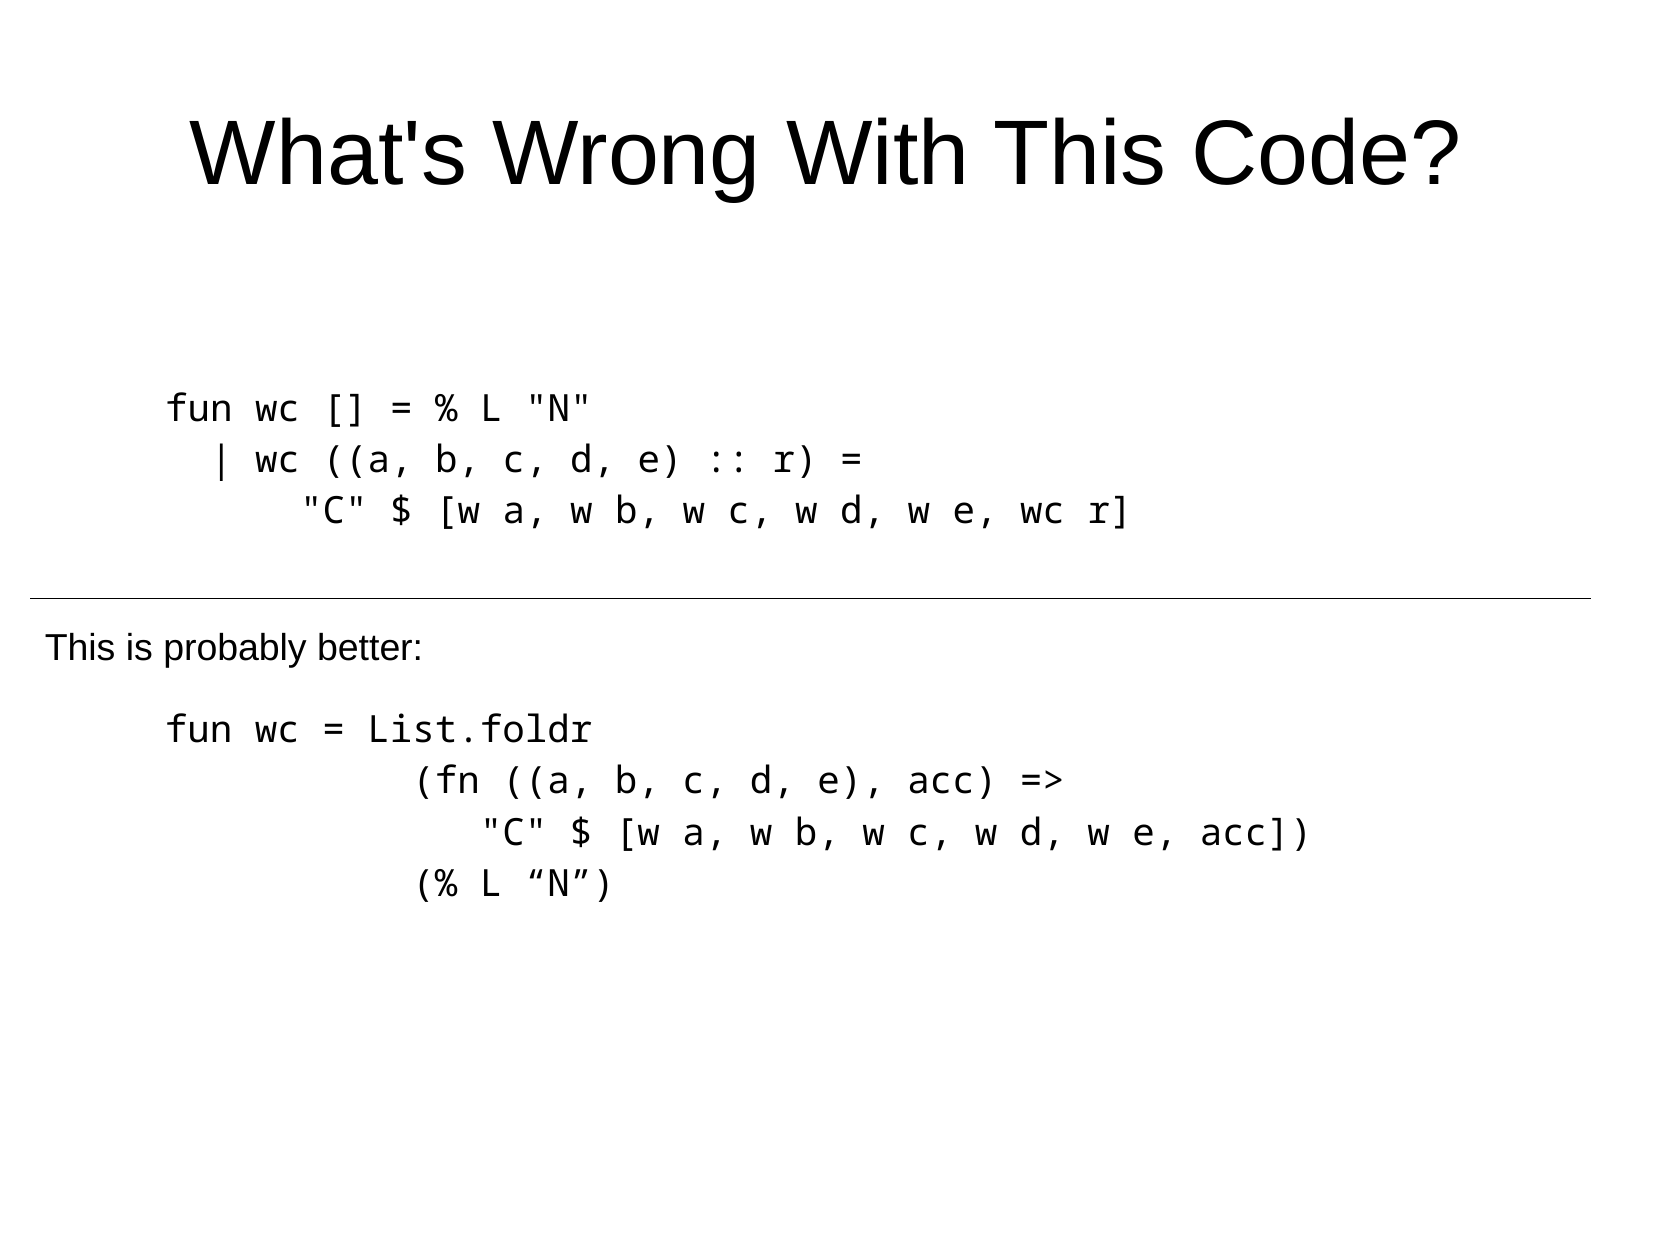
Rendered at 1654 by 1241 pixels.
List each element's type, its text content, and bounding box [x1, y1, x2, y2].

text_box fun wc = List.foldr (fn ((a, b, c, d, e), acc) => "C" $ [w a, w b, w c, w d, w e, acc]) (% L “N”) [150, 695, 1328, 885]
text_box This is probably better: [30, 619, 439, 676]
title What's Wrong With This Code? [82, 49, 1571, 257]
text_box fun wc [] = % L "N" | wc ((a, b, c, d, e) :: r) = "C" $ [w a, w b, w c, w d, w e, wc r] [150, 374, 1148, 564]
